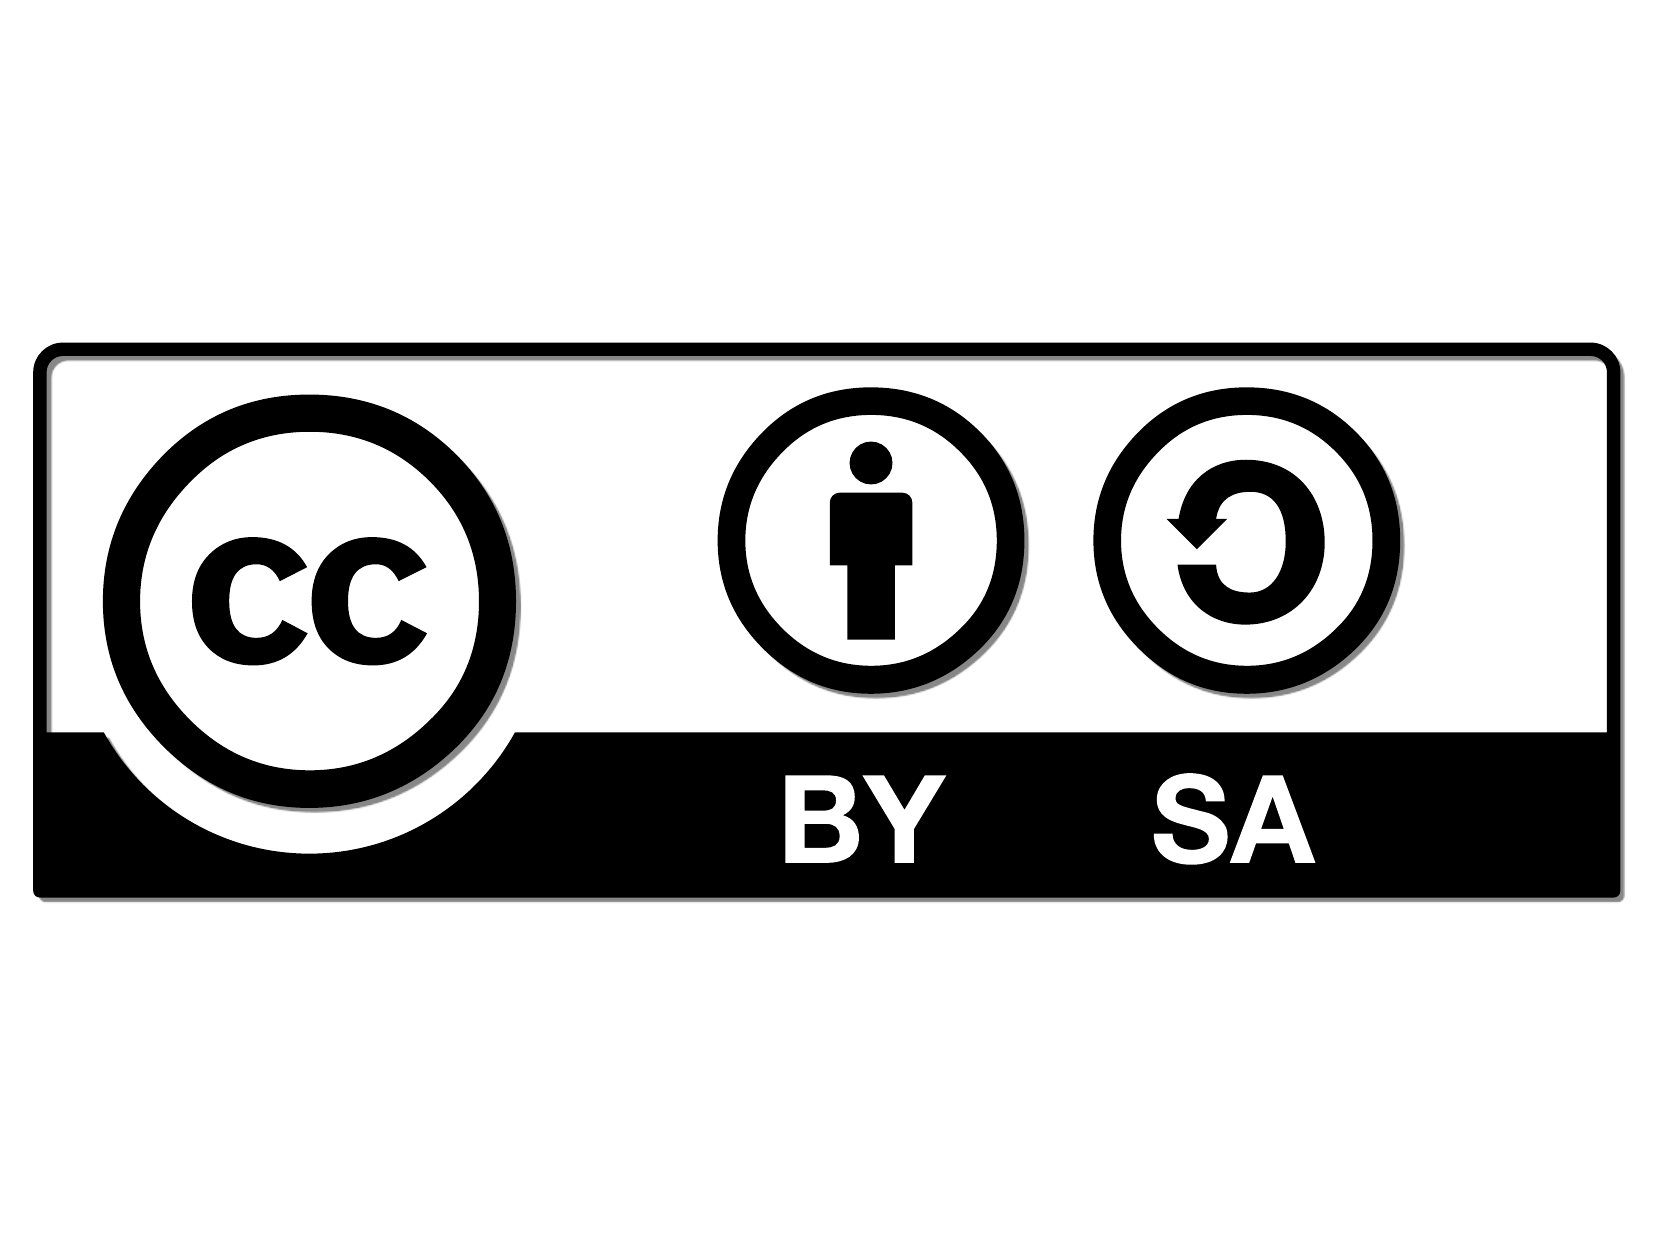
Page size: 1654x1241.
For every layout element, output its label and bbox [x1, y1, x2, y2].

picture [33, 342, 1621, 898]
